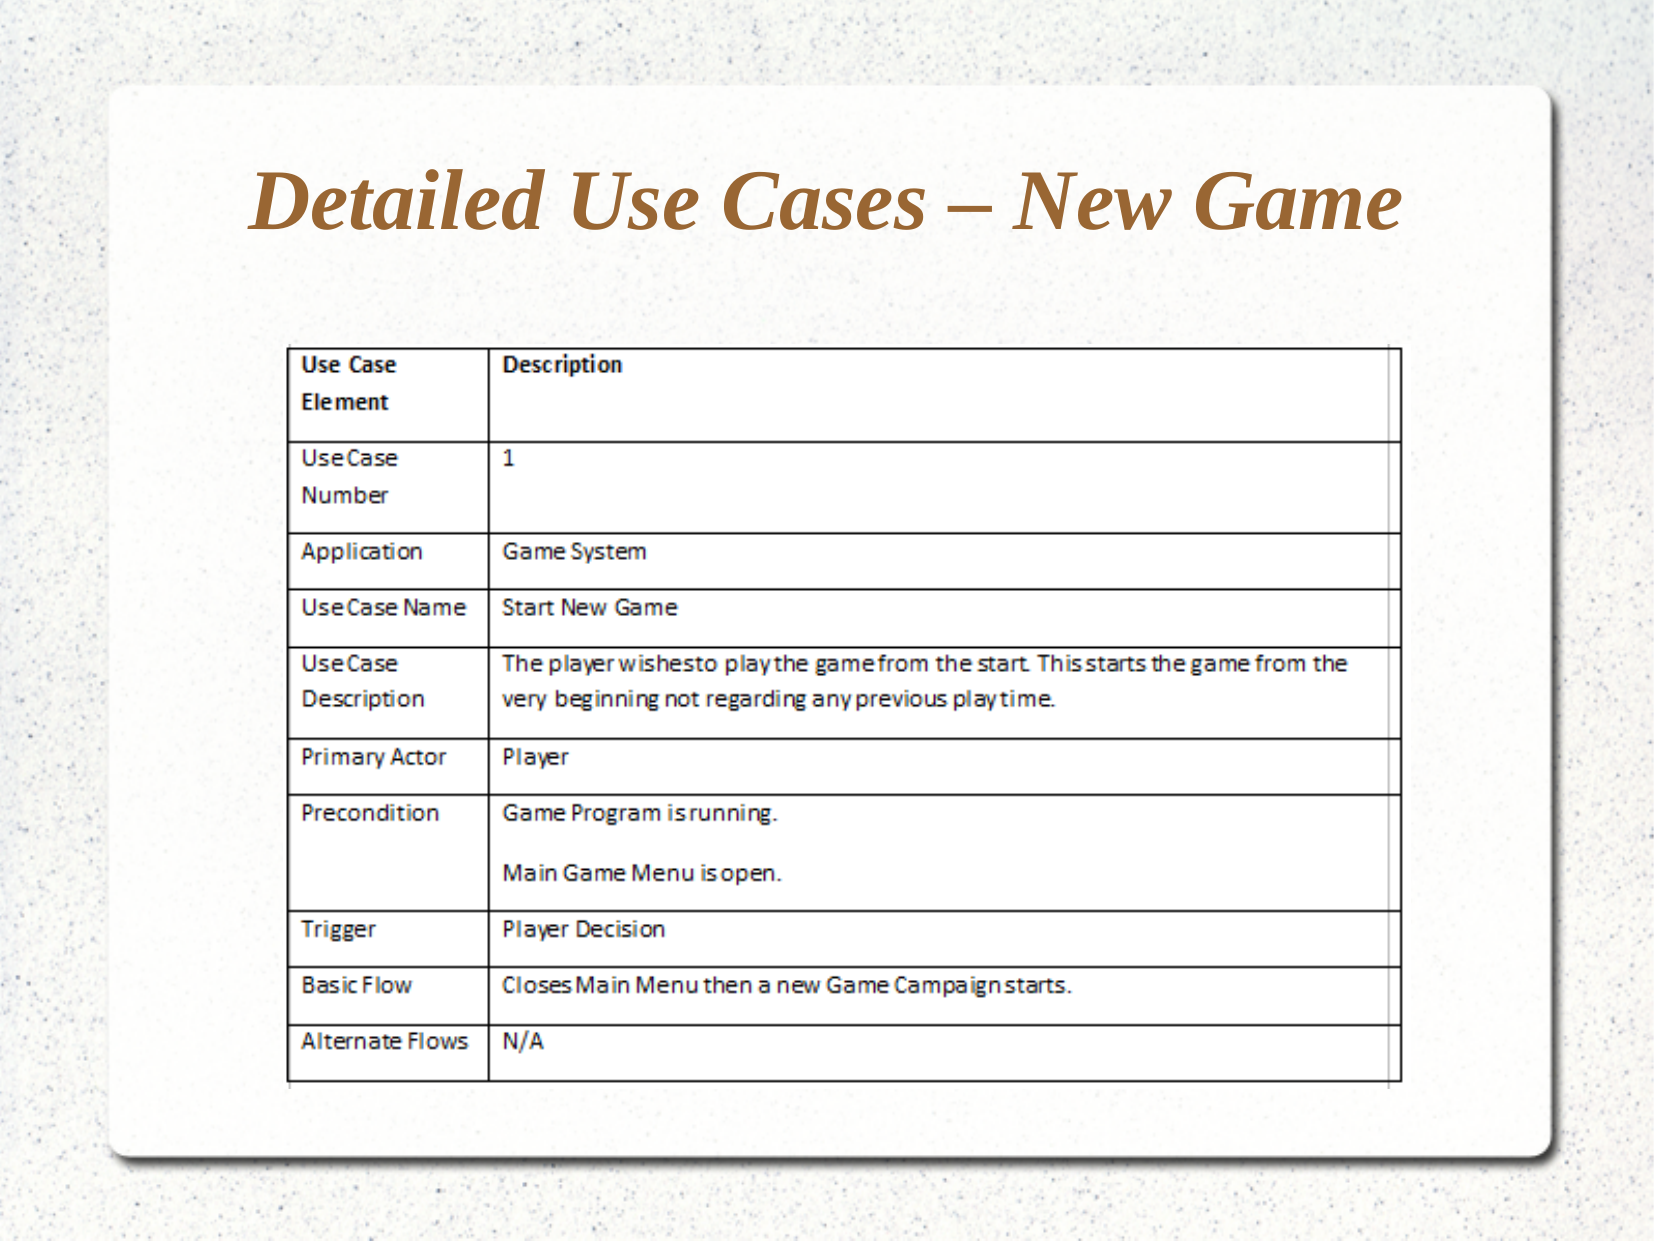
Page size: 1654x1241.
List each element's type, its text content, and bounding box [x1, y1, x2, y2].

picture [0, 0, 1654, 1241]
title Detailed Use Cases – New Game [118, 96, 1536, 304]
